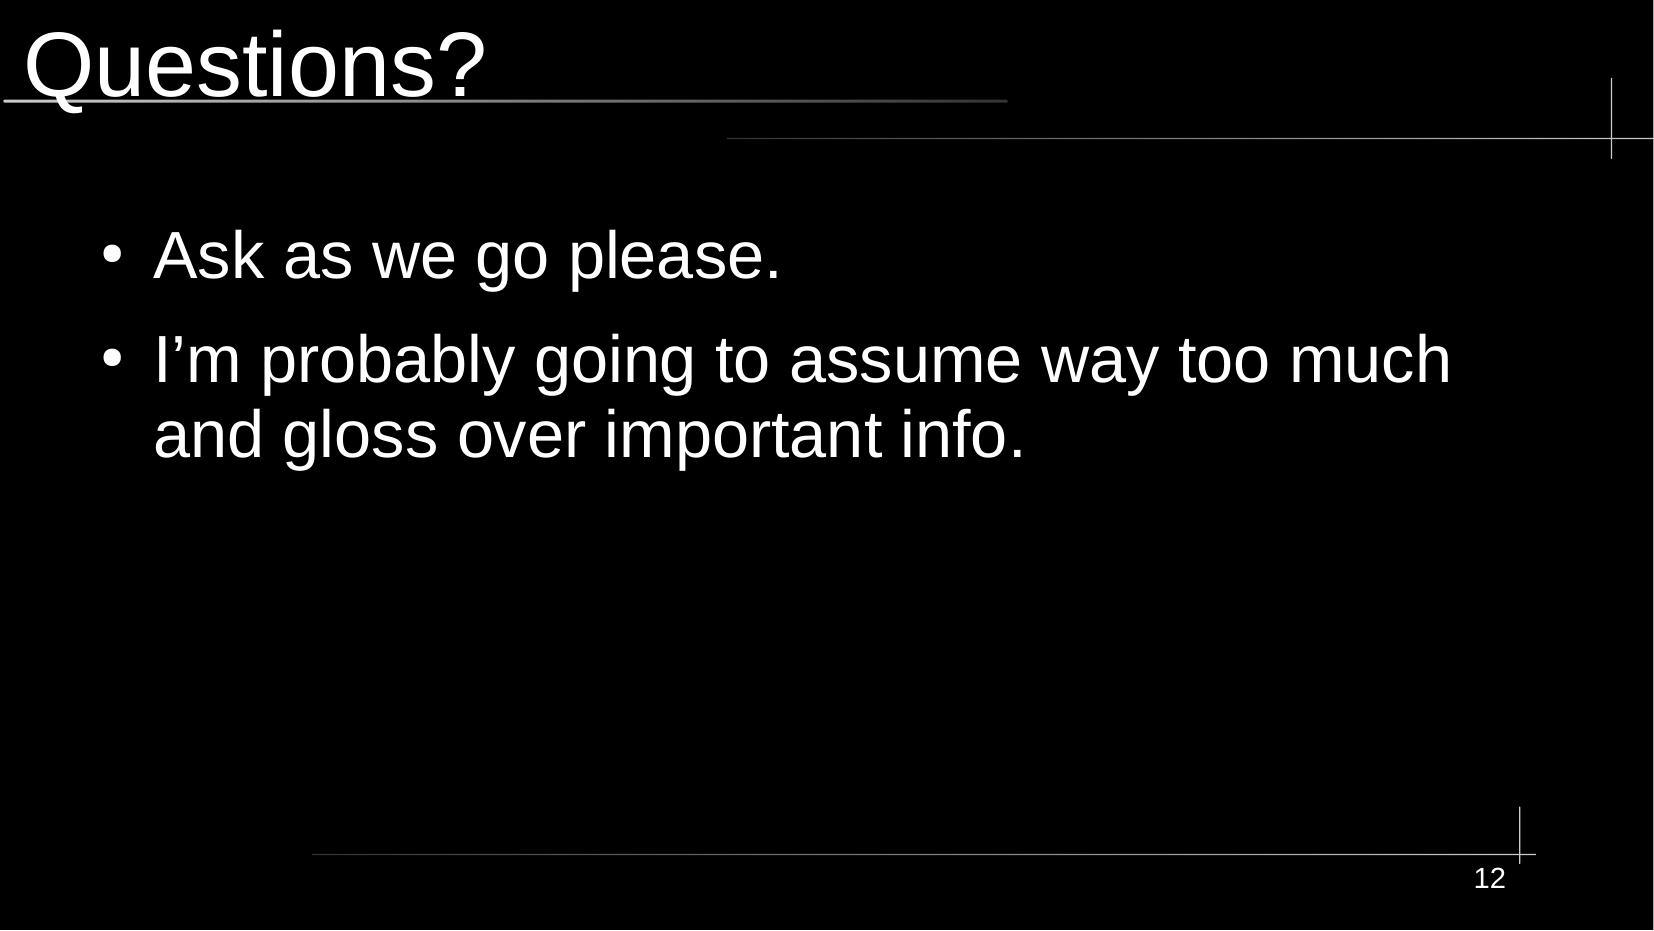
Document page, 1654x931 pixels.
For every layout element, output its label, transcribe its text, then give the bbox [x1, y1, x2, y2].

title Questions? [23, 11, 1589, 119]
list Ask as we go please. I’m probably going to assume way too much and gloss over important info. [82, 217, 1571, 758]
